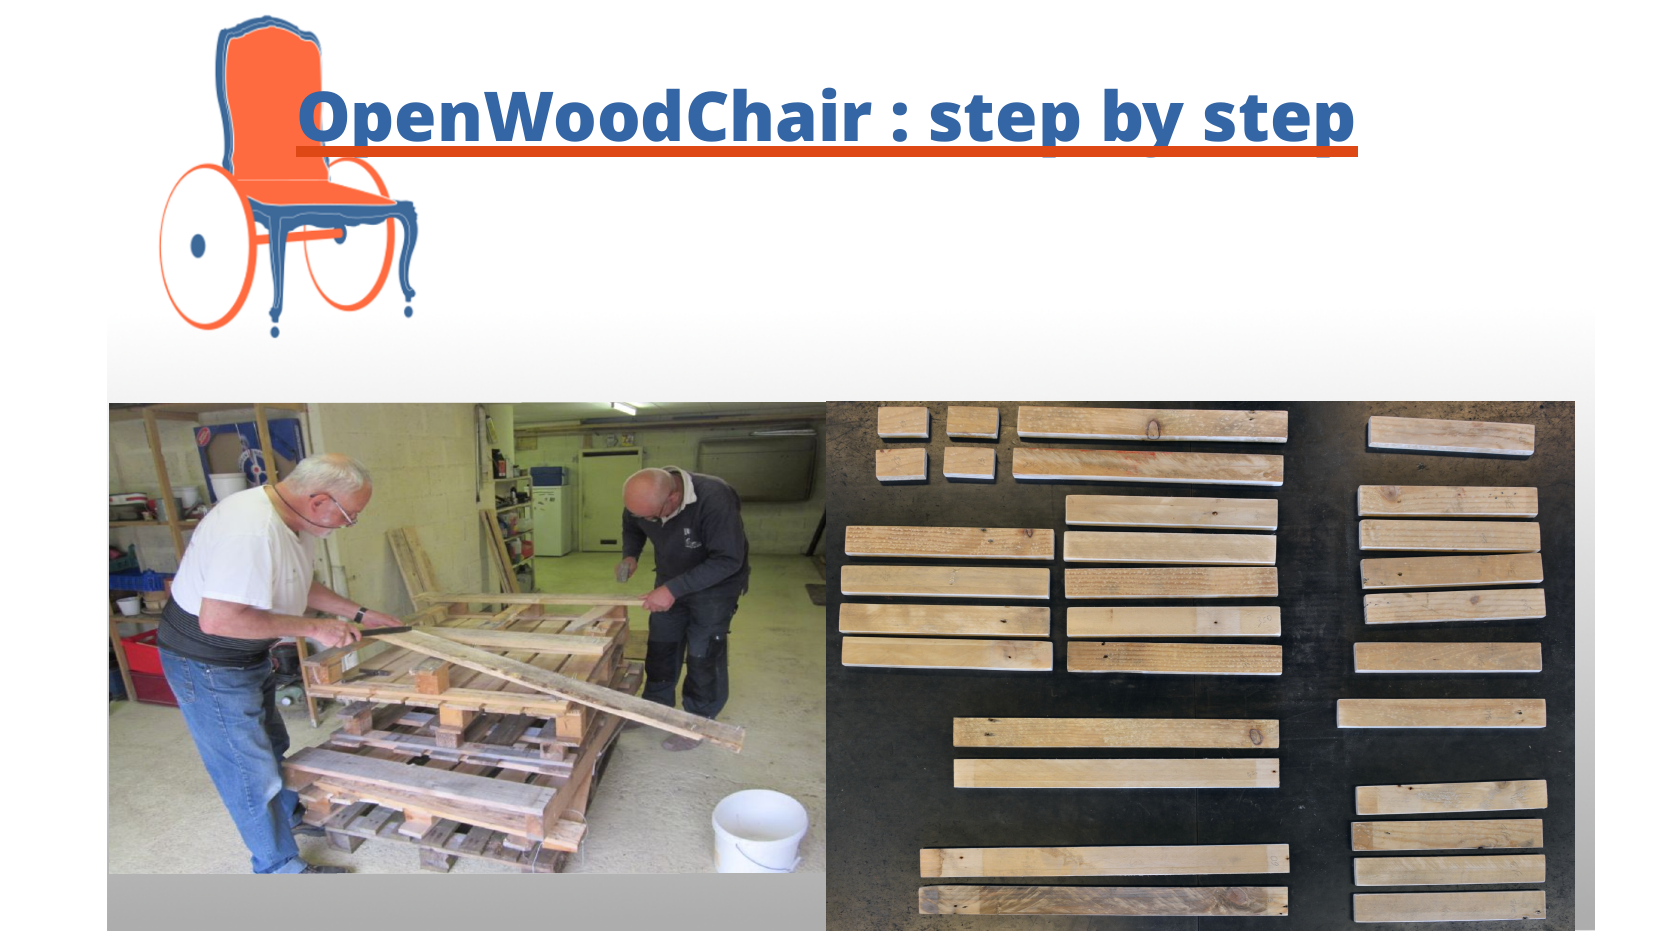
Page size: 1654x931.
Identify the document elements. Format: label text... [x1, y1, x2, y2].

title OpenWoodChair : step by step [82, 37, 1571, 193]
picture [106, 0, 1595, 931]
